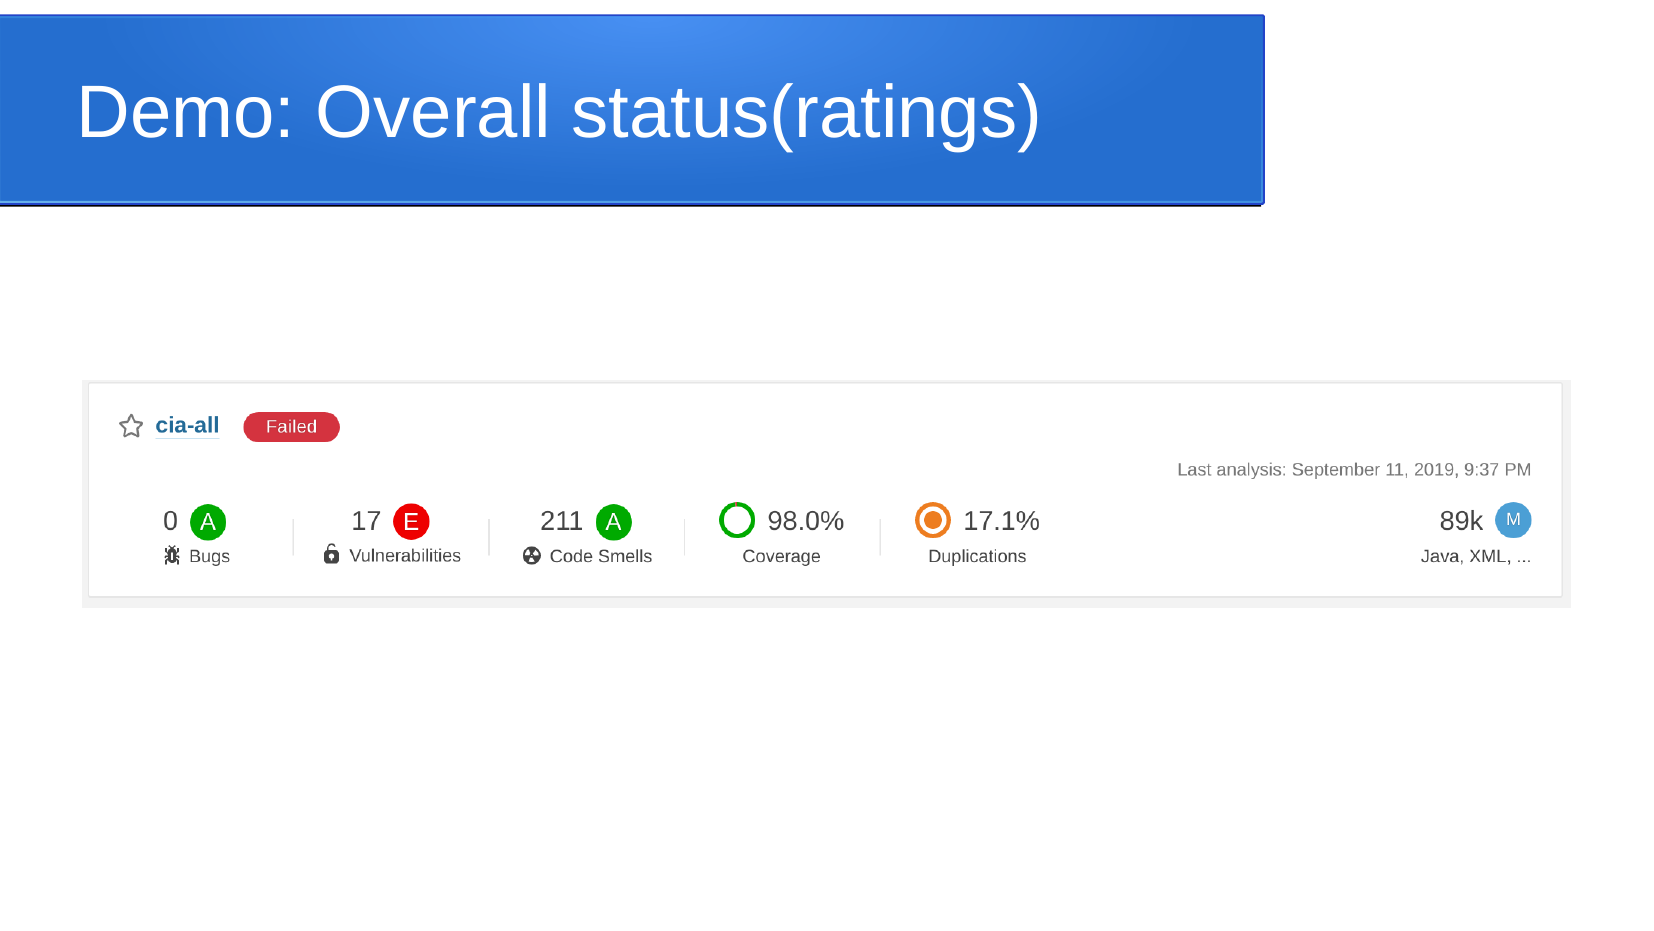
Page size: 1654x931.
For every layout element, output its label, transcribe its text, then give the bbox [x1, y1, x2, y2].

title Demo: Overall status(ratings) [76, 35, 1229, 189]
picture [82, 380, 1571, 608]
